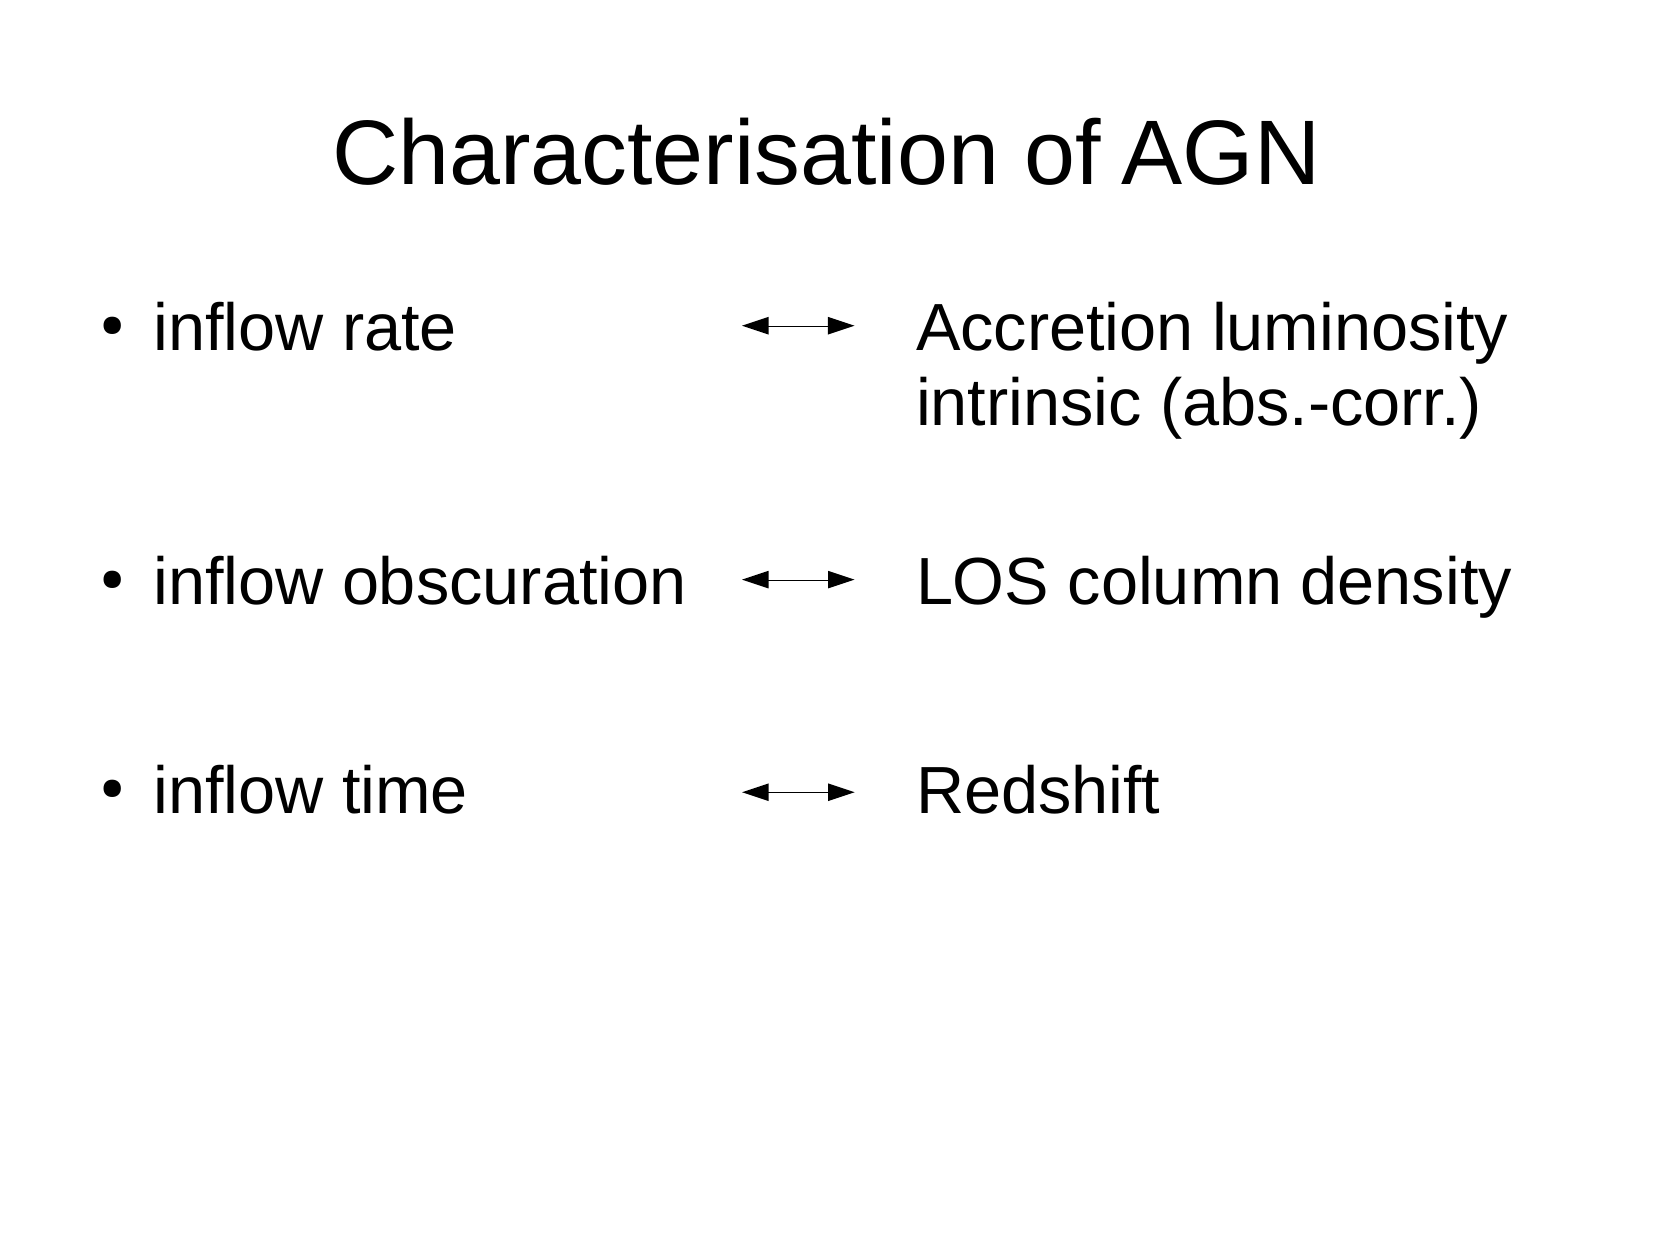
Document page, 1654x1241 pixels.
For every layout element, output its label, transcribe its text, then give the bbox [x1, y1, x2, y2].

title Characterisation of AGN [82, 49, 1571, 257]
list inflow rate inflow obscuration inflow time [82, 290, 809, 1010]
list Accretion luminosity intrinsic (abs.-corr.) LOS column density Redshift [845, 290, 1572, 1010]
